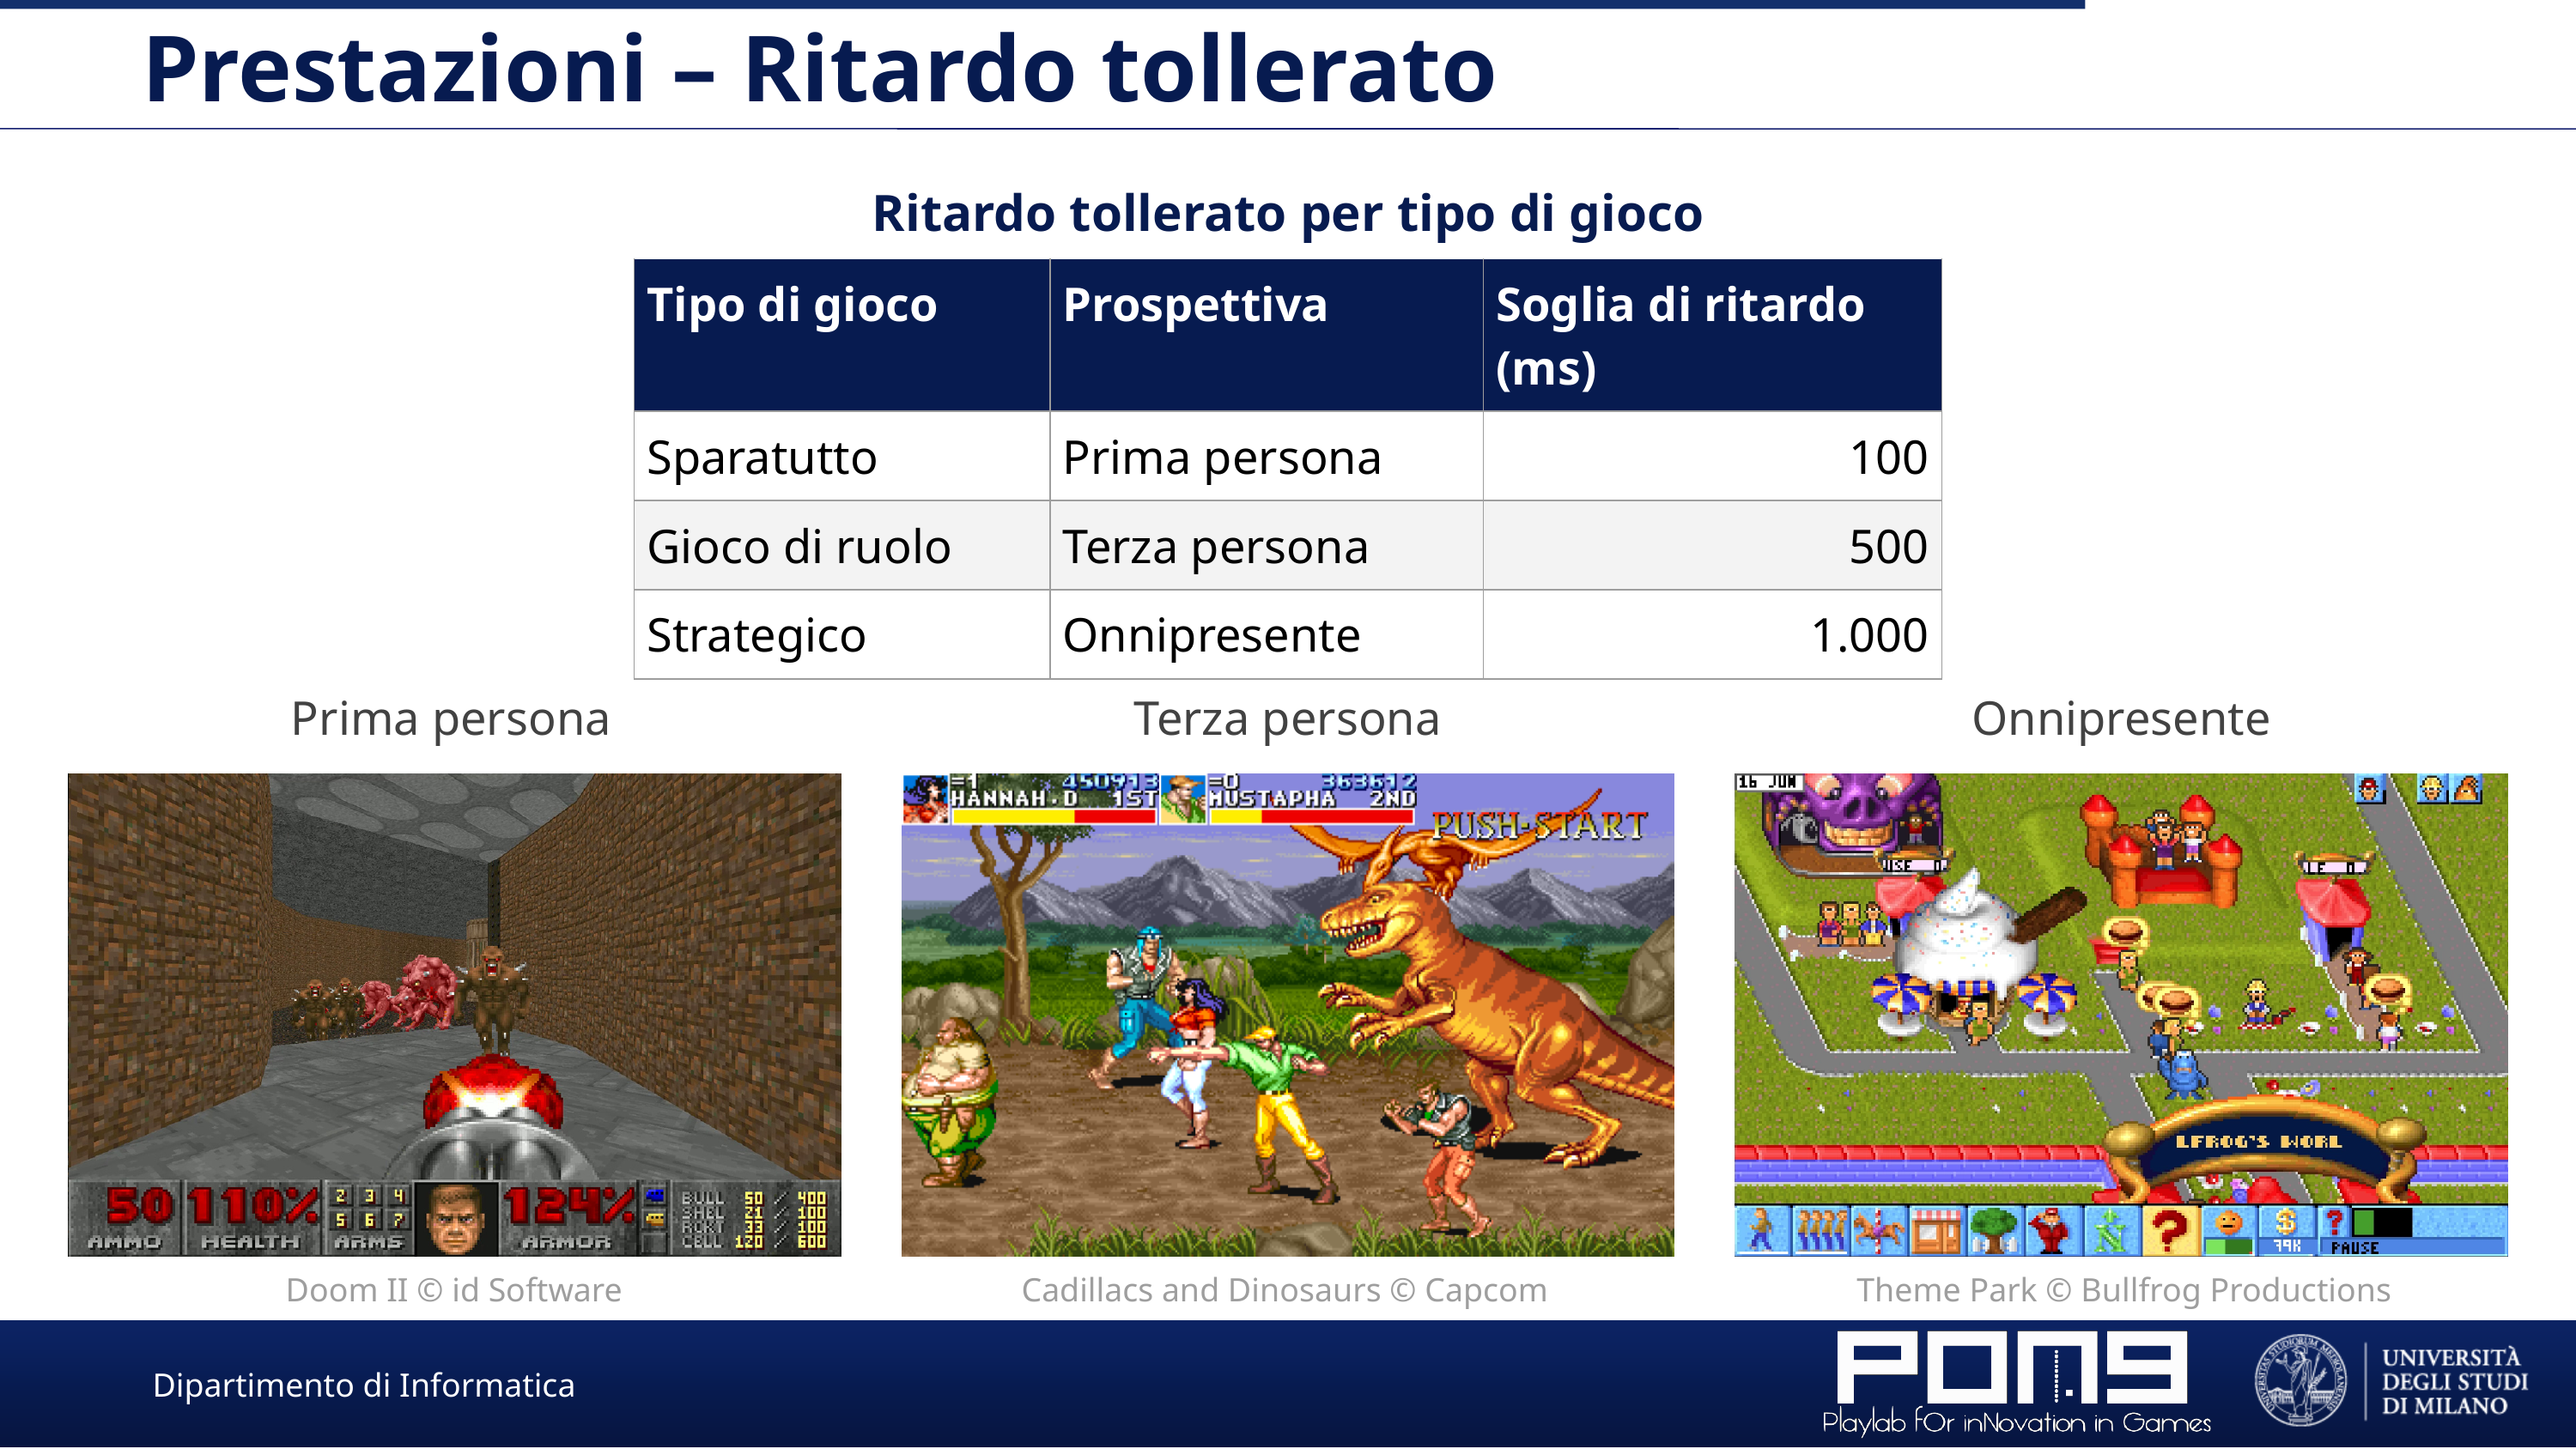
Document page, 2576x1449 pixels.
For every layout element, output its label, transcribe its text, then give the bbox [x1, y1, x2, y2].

text_box [0, 0, 2086, 9]
picture [1735, 773, 2508, 1257]
table_cell 1.000 [1484, 591, 1941, 678]
table_cell Tipo di gioco [635, 259, 1049, 410]
table_cell Soglia di ritardo (ms) [1484, 259, 1941, 410]
table_cell Sparatutto [635, 412, 1049, 500]
table_header Ritardo tollerato per tipo di gioco [635, 166, 1941, 258]
table_cell Strategico [635, 591, 1049, 678]
picture [902, 773, 1674, 1257]
table_cell Prospettiva [1051, 259, 1483, 410]
table_cell 500 [1484, 501, 1941, 589]
table_cell Gioco di ruolo [635, 501, 1049, 589]
text_box Dipartimento di Informatica [129, 1336, 1245, 1433]
table_cell 100 [1484, 412, 1941, 500]
list Terza persona [904, 676, 1672, 774]
title Prestazioni – Ritardo tollerato [118, 0, 2308, 124]
table_cell Prima persona [1051, 412, 1483, 500]
list Prima persona [68, 676, 835, 774]
table_cell Onnipresente [1051, 591, 1483, 676]
text_box Doom II © id Software [68, 1256, 841, 1321]
text_box Cadillacs and Dinosaurs © Capcom [902, 1256, 1669, 1321]
picture [68, 773, 841, 1256]
table_cell Terza persona [1051, 501, 1483, 589]
picture [0, 1320, 2576, 1447]
text_box Theme Park © Bullfrog Productions [1741, 1256, 2508, 1321]
list Onnipresente [1738, 676, 2506, 774]
